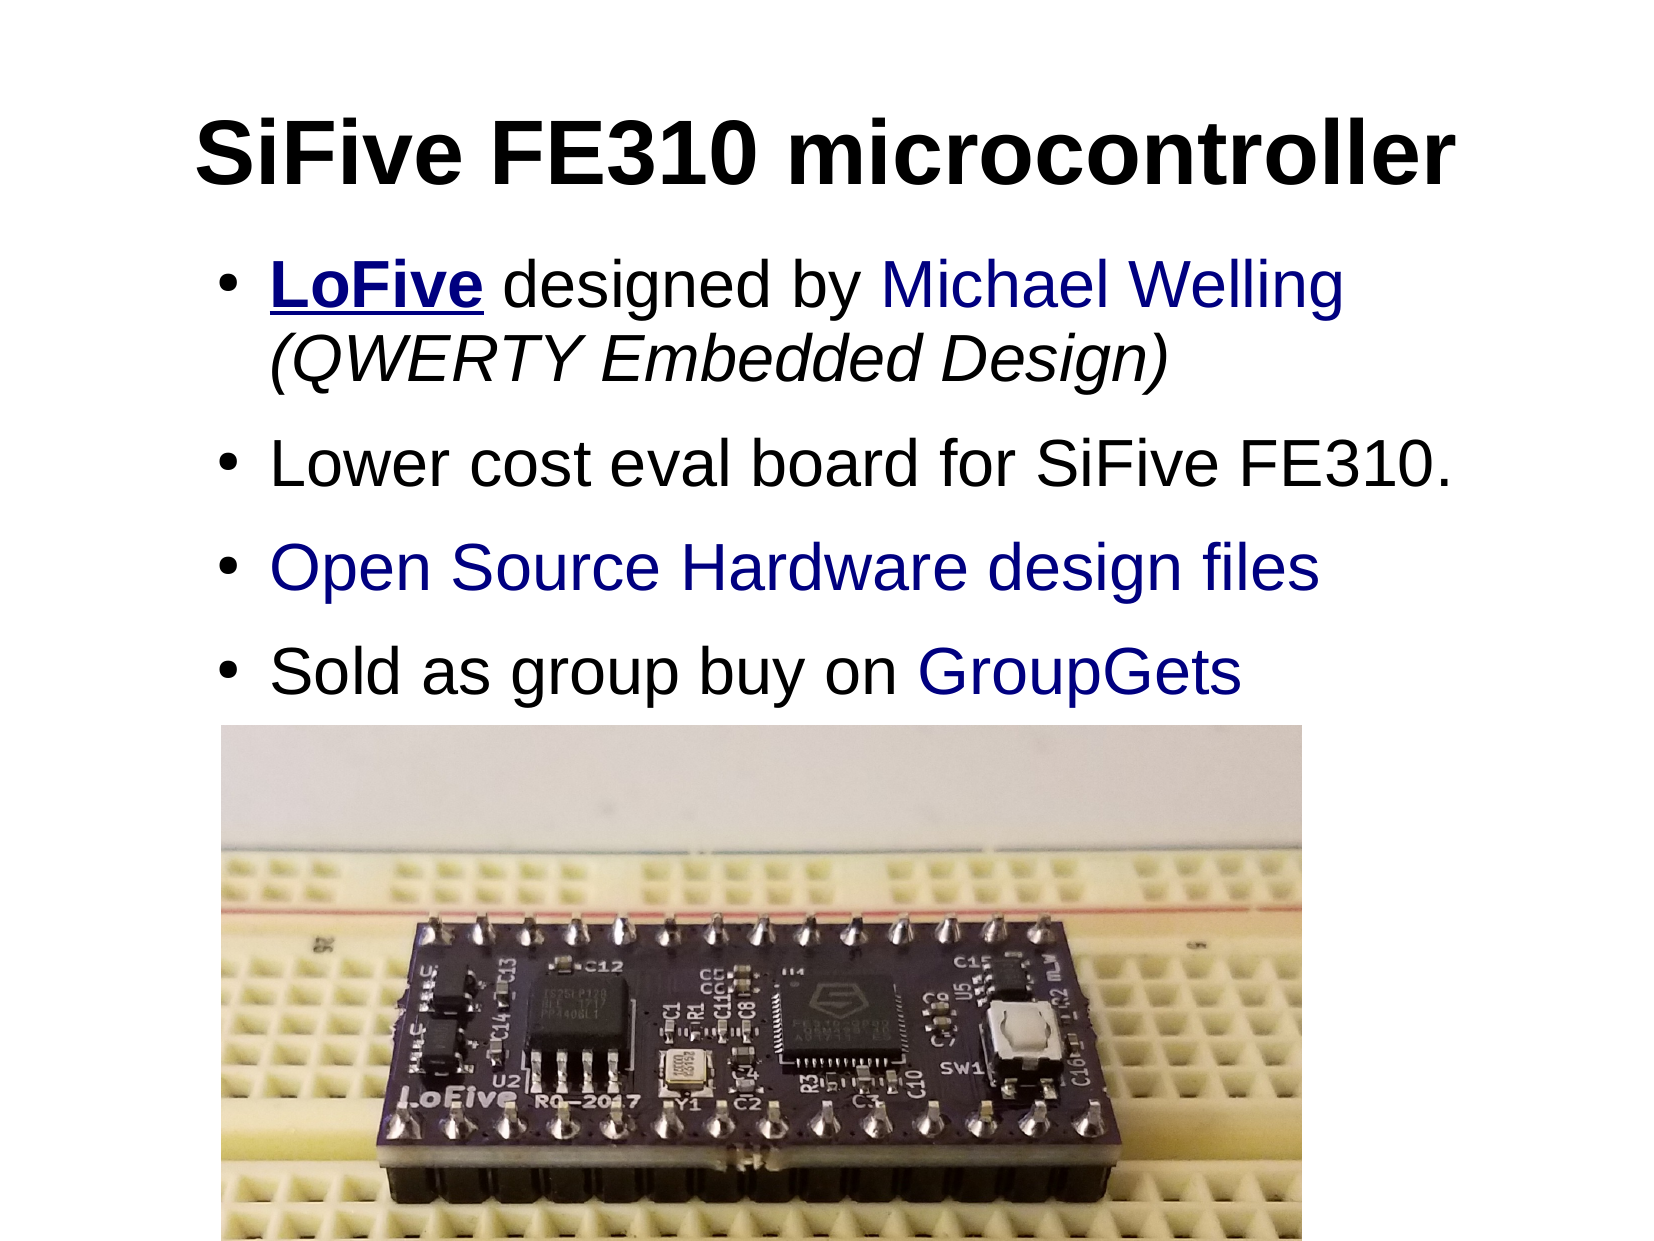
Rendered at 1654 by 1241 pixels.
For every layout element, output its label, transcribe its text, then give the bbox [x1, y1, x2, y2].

picture [221, 725, 1302, 1241]
list LoFive designed by Michael Welling (QWERTY Embedded Design) Lower cost eval board for SiFive FE310. Open Source Hardware design files Sold as group buy on GroupGets [120, 257, 1533, 847]
title SiFive FE310 microcontroller [82, 49, 1571, 257]
